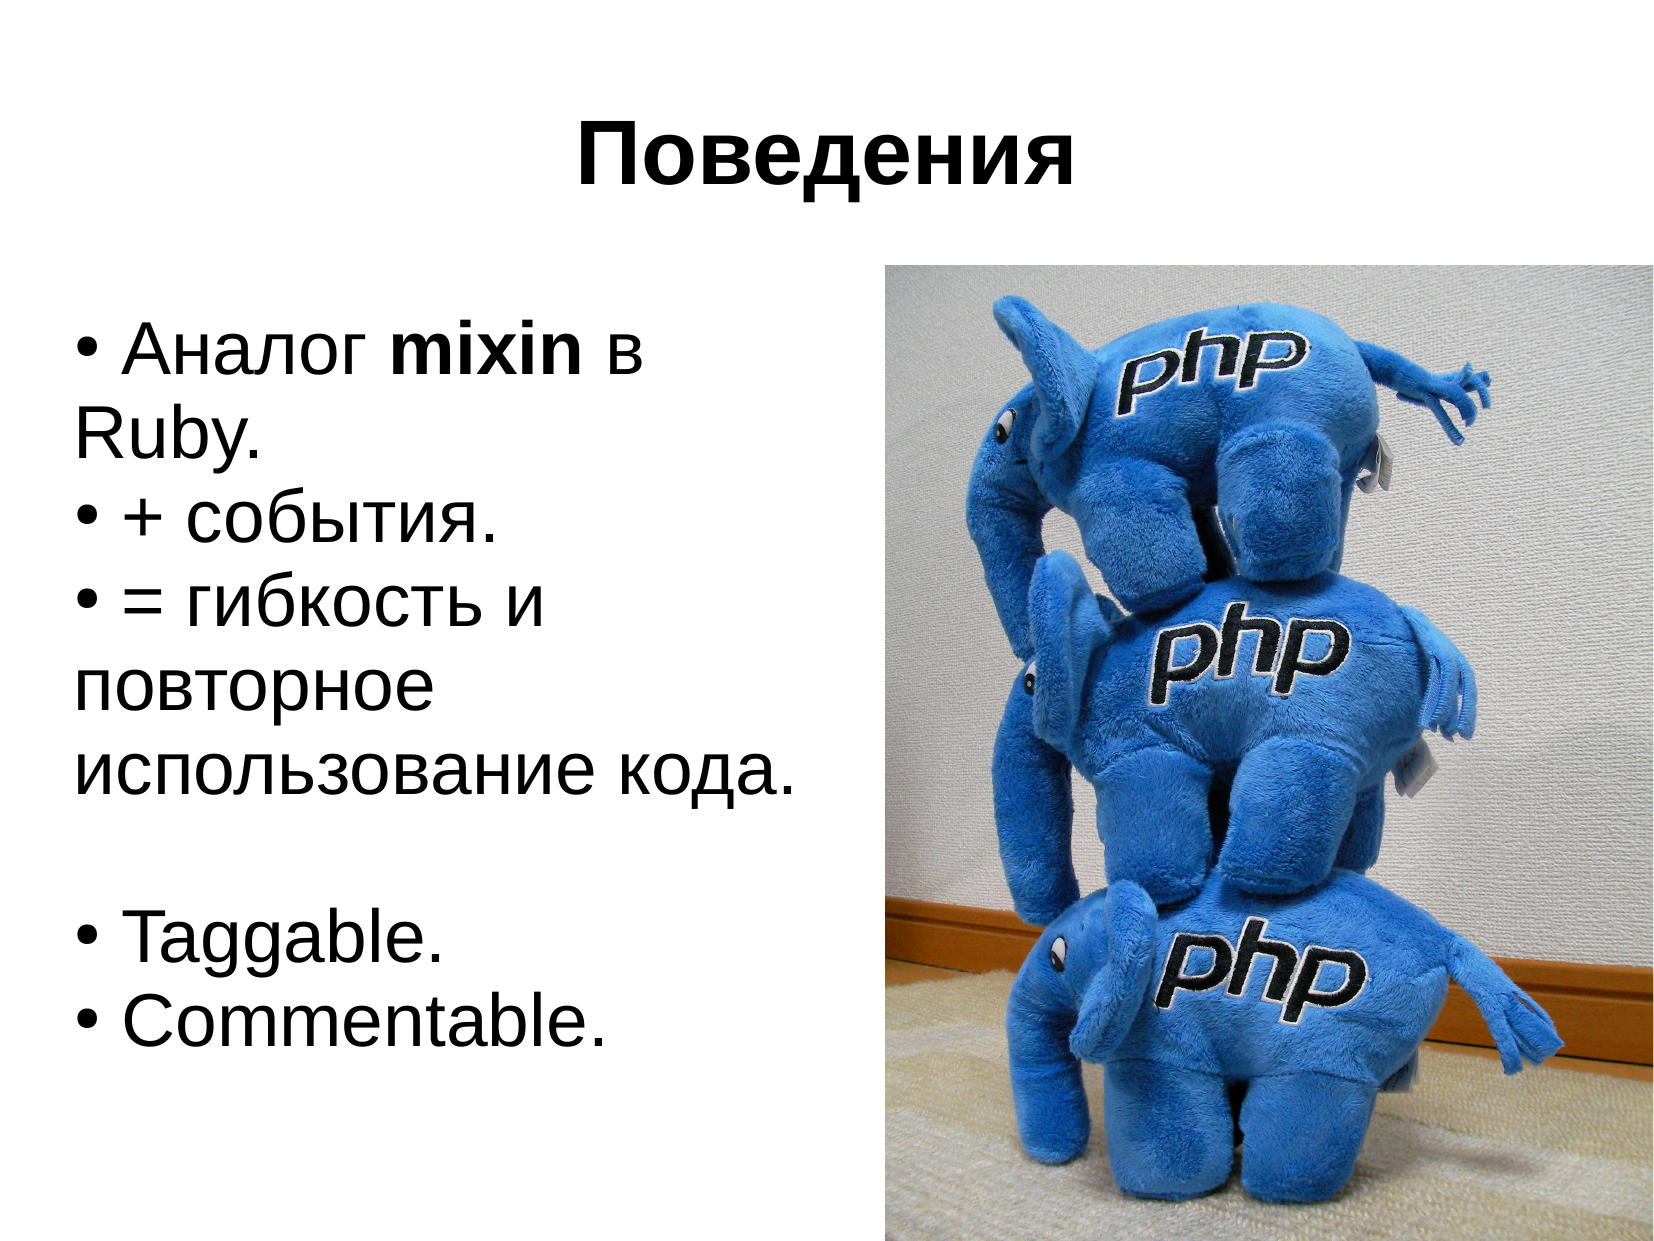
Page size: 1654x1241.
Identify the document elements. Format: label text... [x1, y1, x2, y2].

text_box Аналог mixin в Ruby. + события. = гибкость и повторное использование кода. Taggable. Commentable. [59, 298, 827, 1070]
title Поведения [82, 56, 1571, 250]
picture [885, 265, 1654, 1241]
